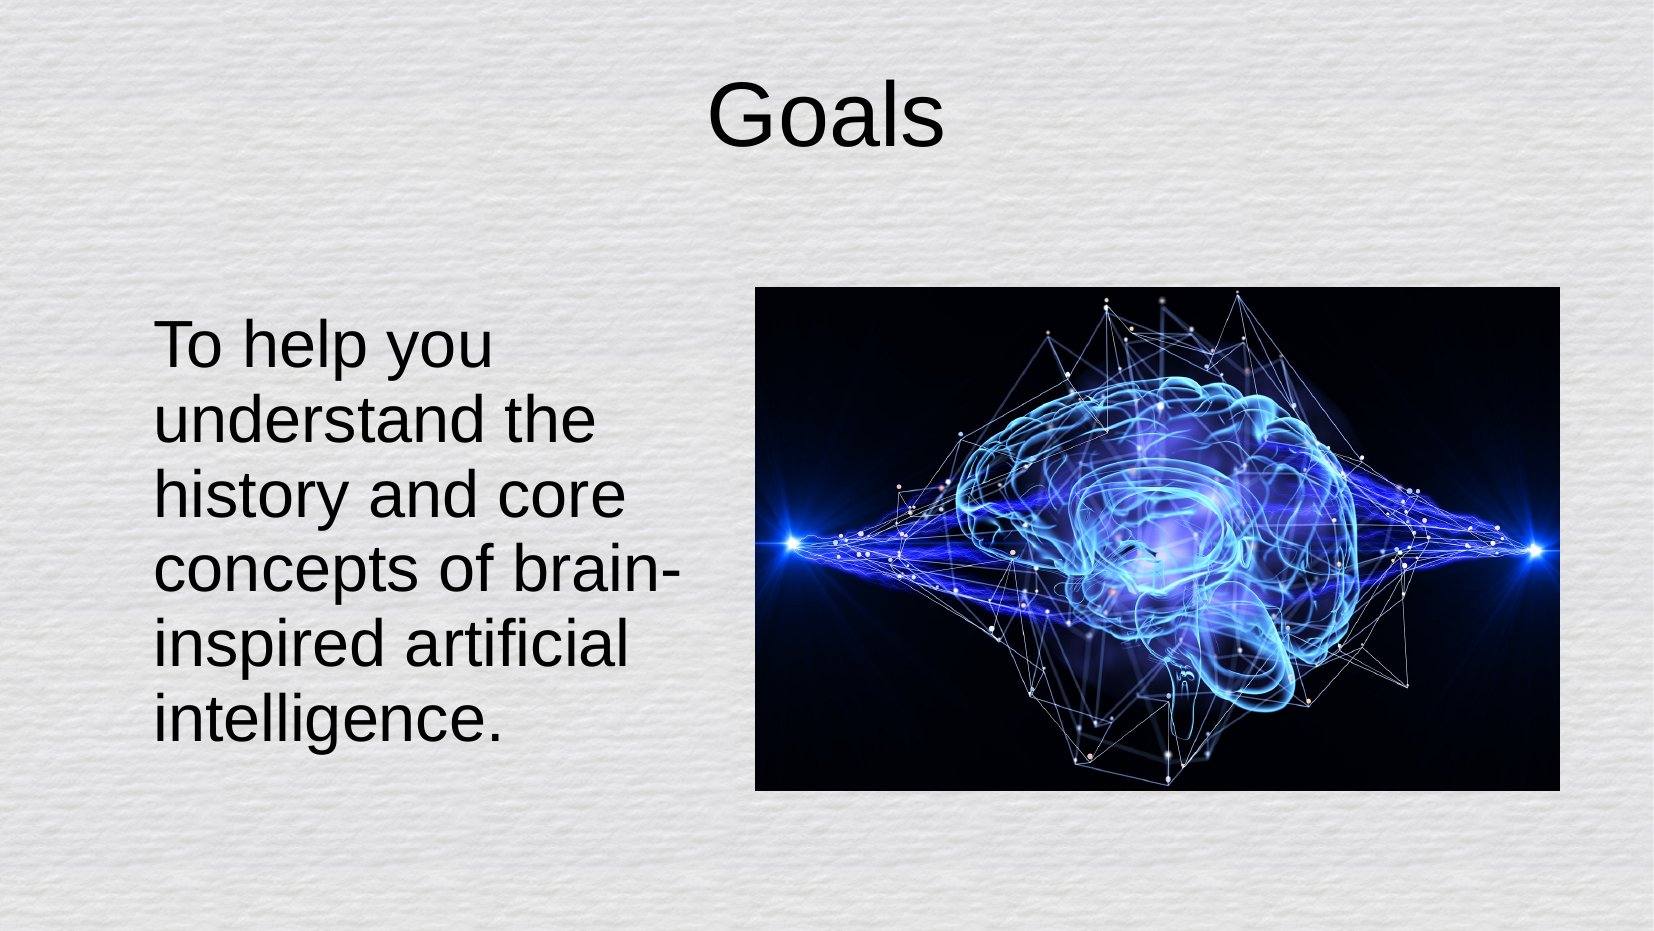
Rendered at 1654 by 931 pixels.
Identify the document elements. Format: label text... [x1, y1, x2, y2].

picture [0, 0, 1654, 931]
list To help you understand the history and core concepts of brain-inspired artificial intelligence. [82, 307, 733, 800]
title Goals [82, 37, 1571, 193]
